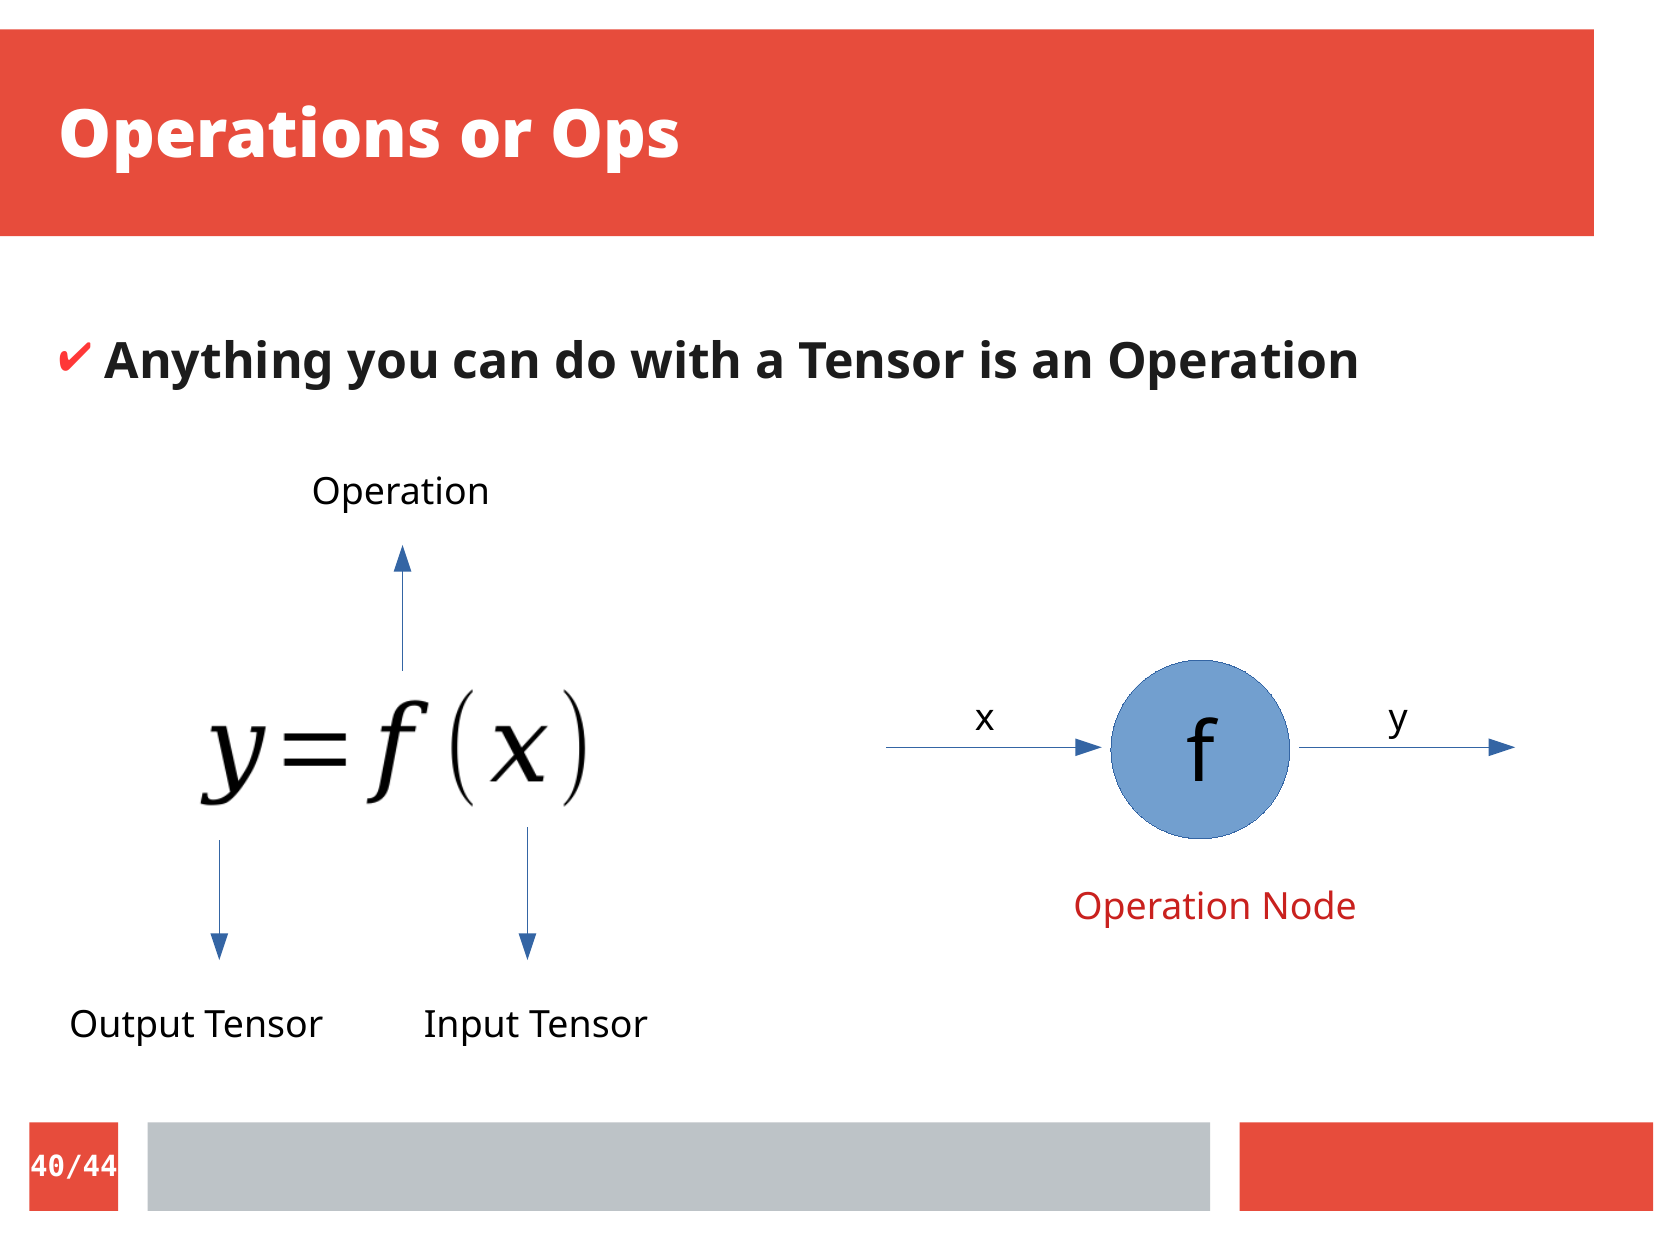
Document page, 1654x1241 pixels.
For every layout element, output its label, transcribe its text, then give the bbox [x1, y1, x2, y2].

text_box f [1110, 660, 1290, 839]
text_box y [1247, 683, 1549, 742]
text_box Operation [296, 457, 598, 516]
picture [122, 628, 681, 888]
text_box Output Tensor [54, 990, 356, 1049]
list Anything you can do with a Tensor is an Operation [58, 324, 1565, 1093]
text_box x [834, 683, 1136, 742]
text_box Operation Node [1058, 872, 1411, 975]
text_box Input Tensor [408, 990, 710, 1049]
title Operations or Ops [58, 90, 1594, 178]
